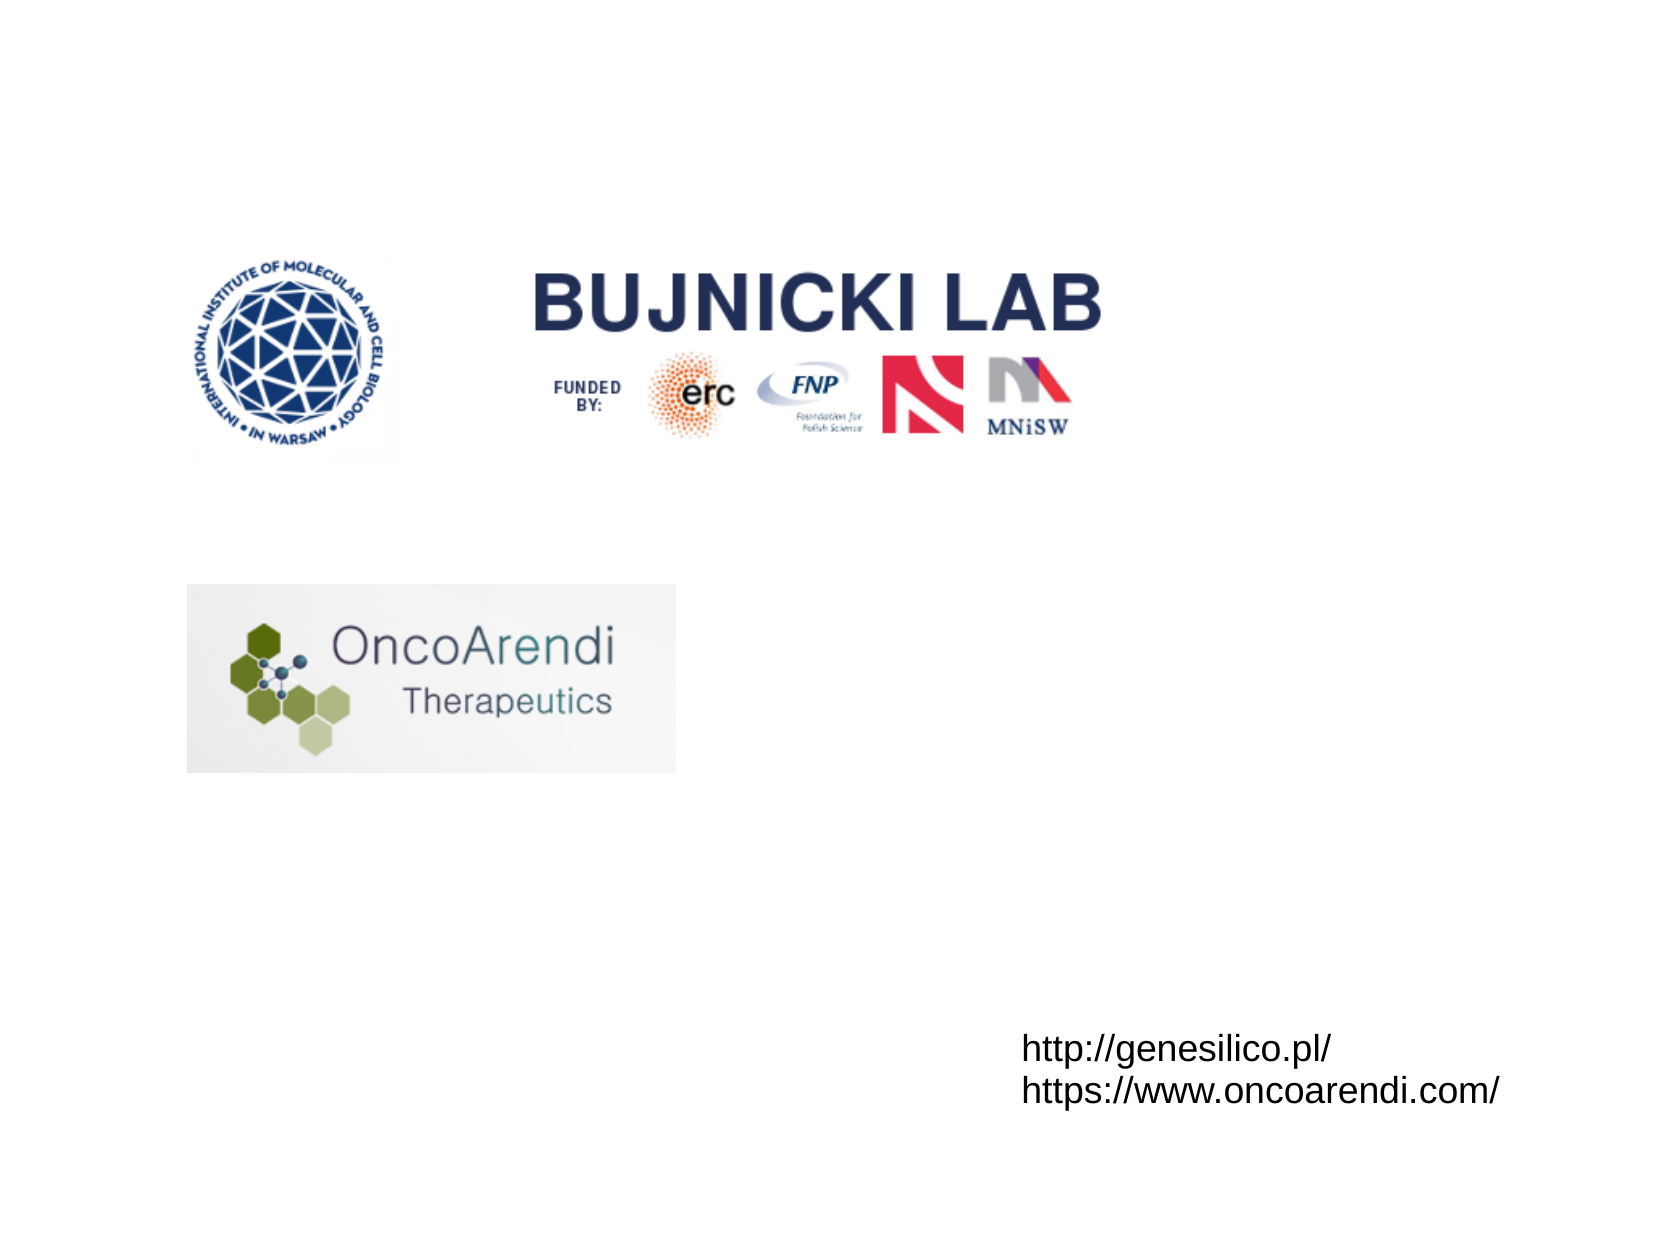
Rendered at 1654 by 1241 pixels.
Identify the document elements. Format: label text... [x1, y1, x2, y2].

picture [150, 250, 1146, 466]
picture [187, 584, 676, 773]
text_box http://genesilico.pl/ https://www.oncoarendi.com/ [1006, 1020, 1516, 1119]
